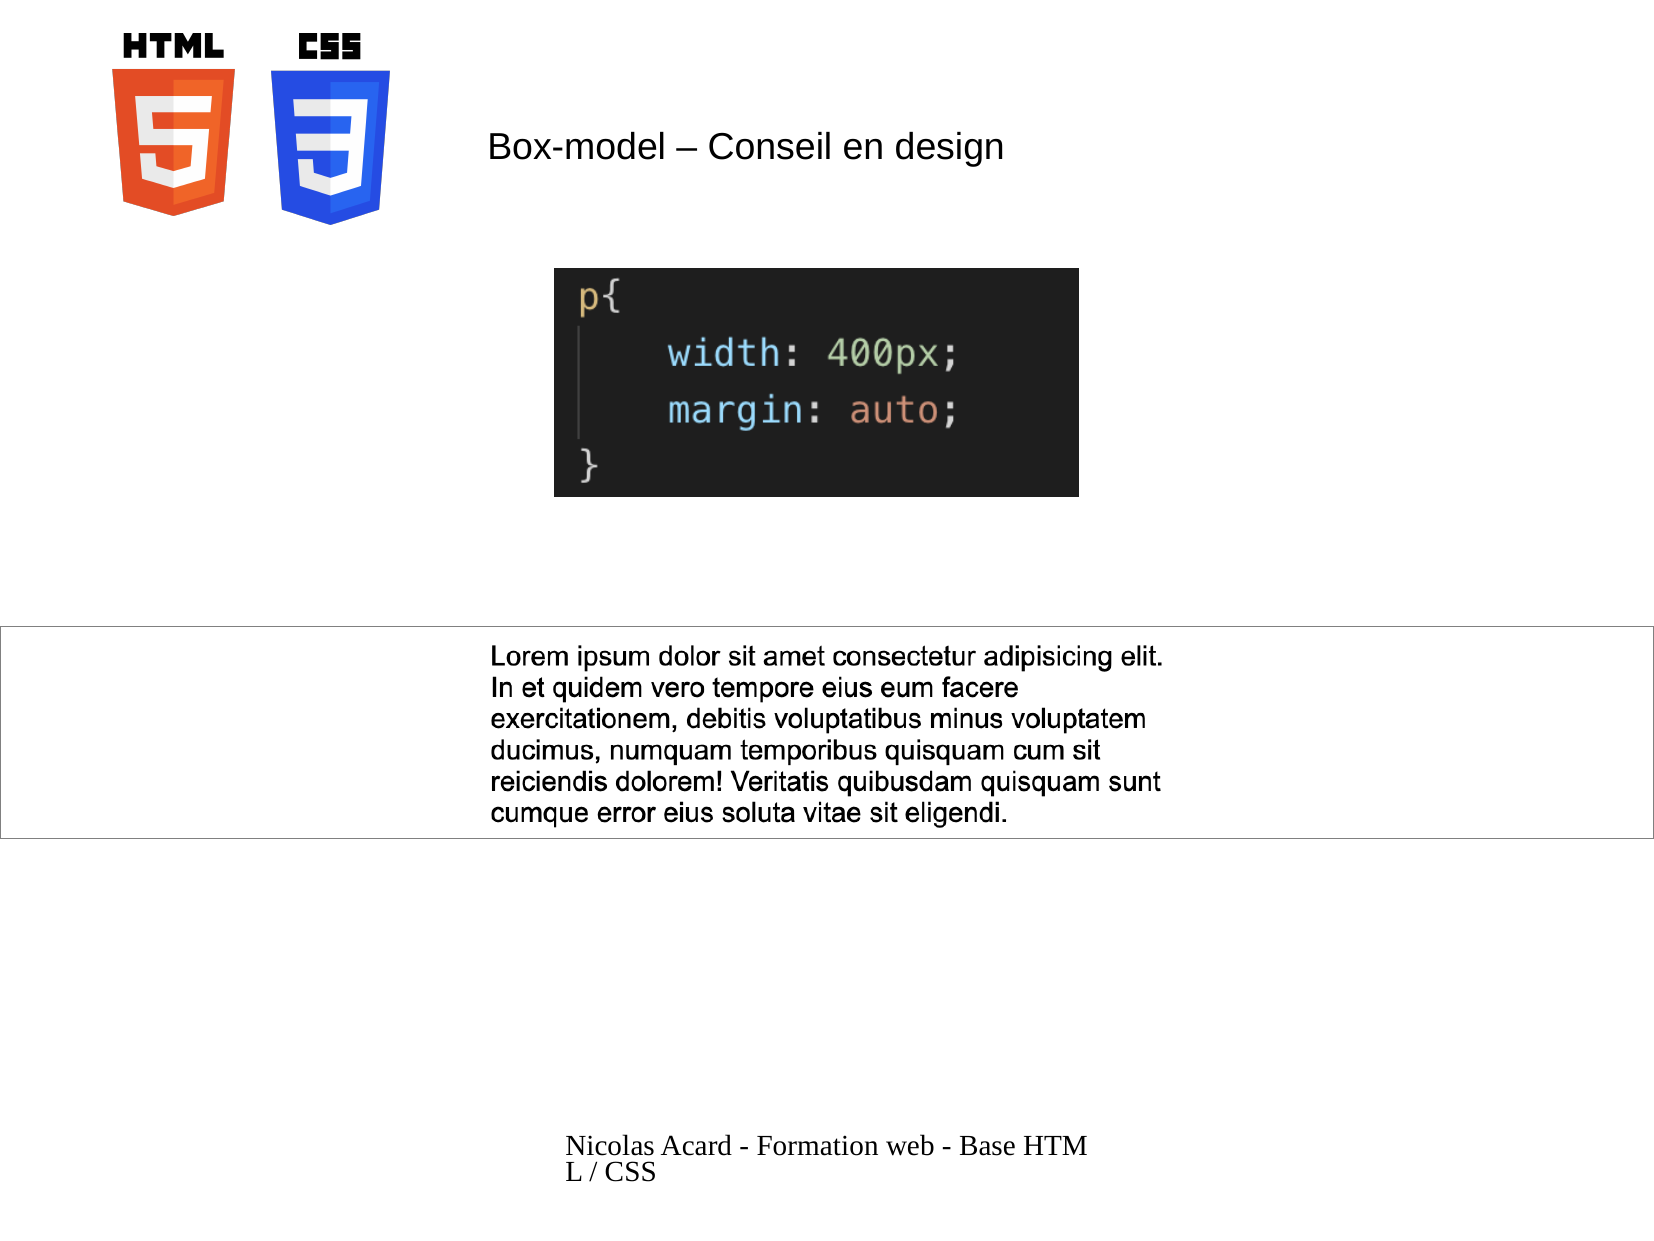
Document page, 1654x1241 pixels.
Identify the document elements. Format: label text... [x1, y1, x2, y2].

text_box Box-model – Conseil en design [472, 118, 1382, 175]
picture [554, 268, 1079, 497]
picture [271, 33, 390, 225]
picture [87, 33, 260, 216]
picture [0, 626, 1654, 839]
